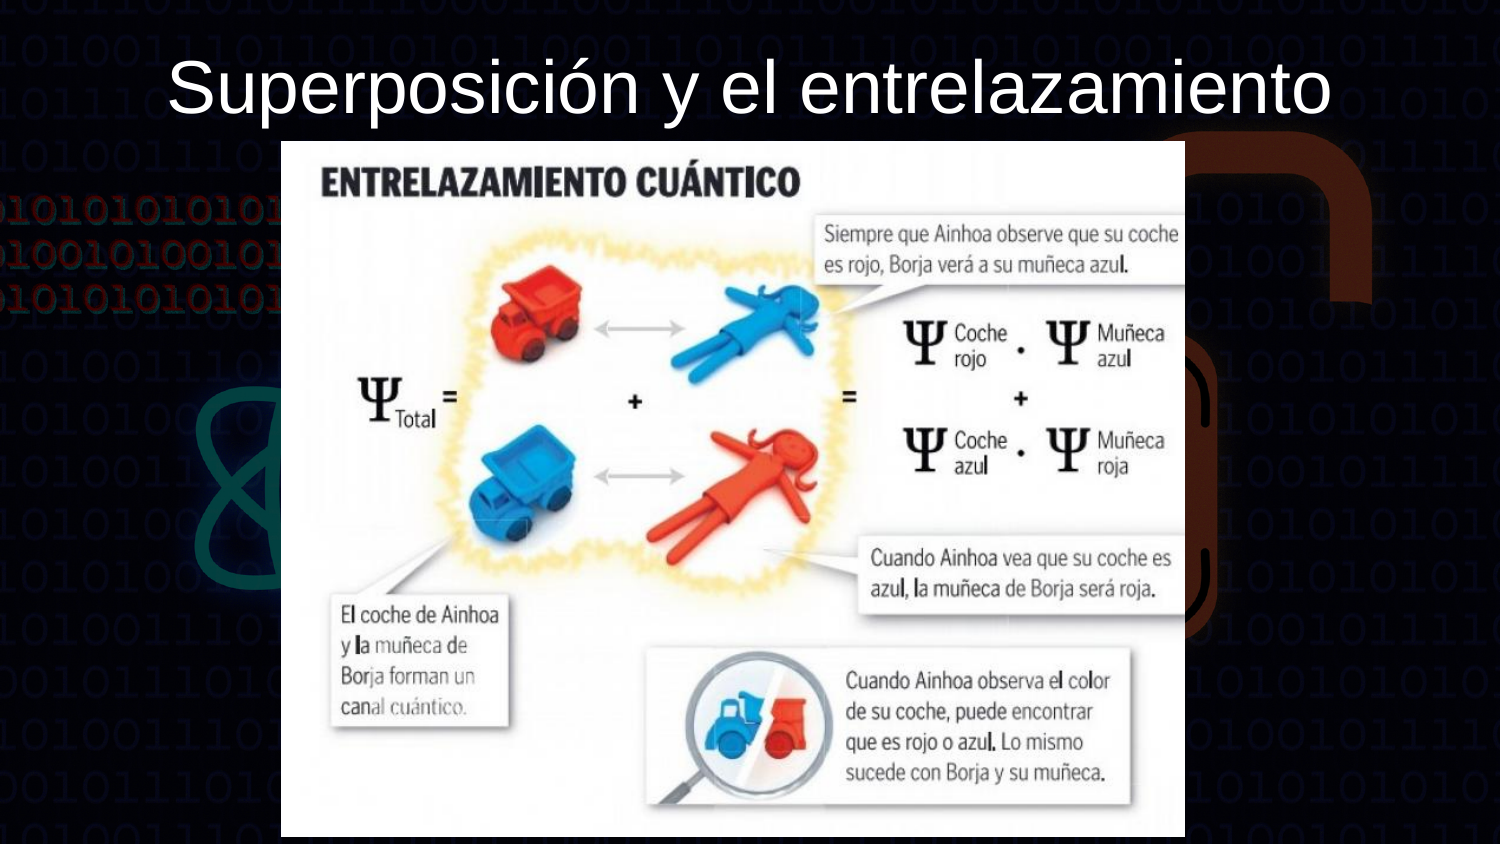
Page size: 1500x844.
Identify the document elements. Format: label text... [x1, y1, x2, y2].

picture [0, 0, 1500, 844]
title Superposición y el entrelazamiento [51, 23, 1449, 117]
